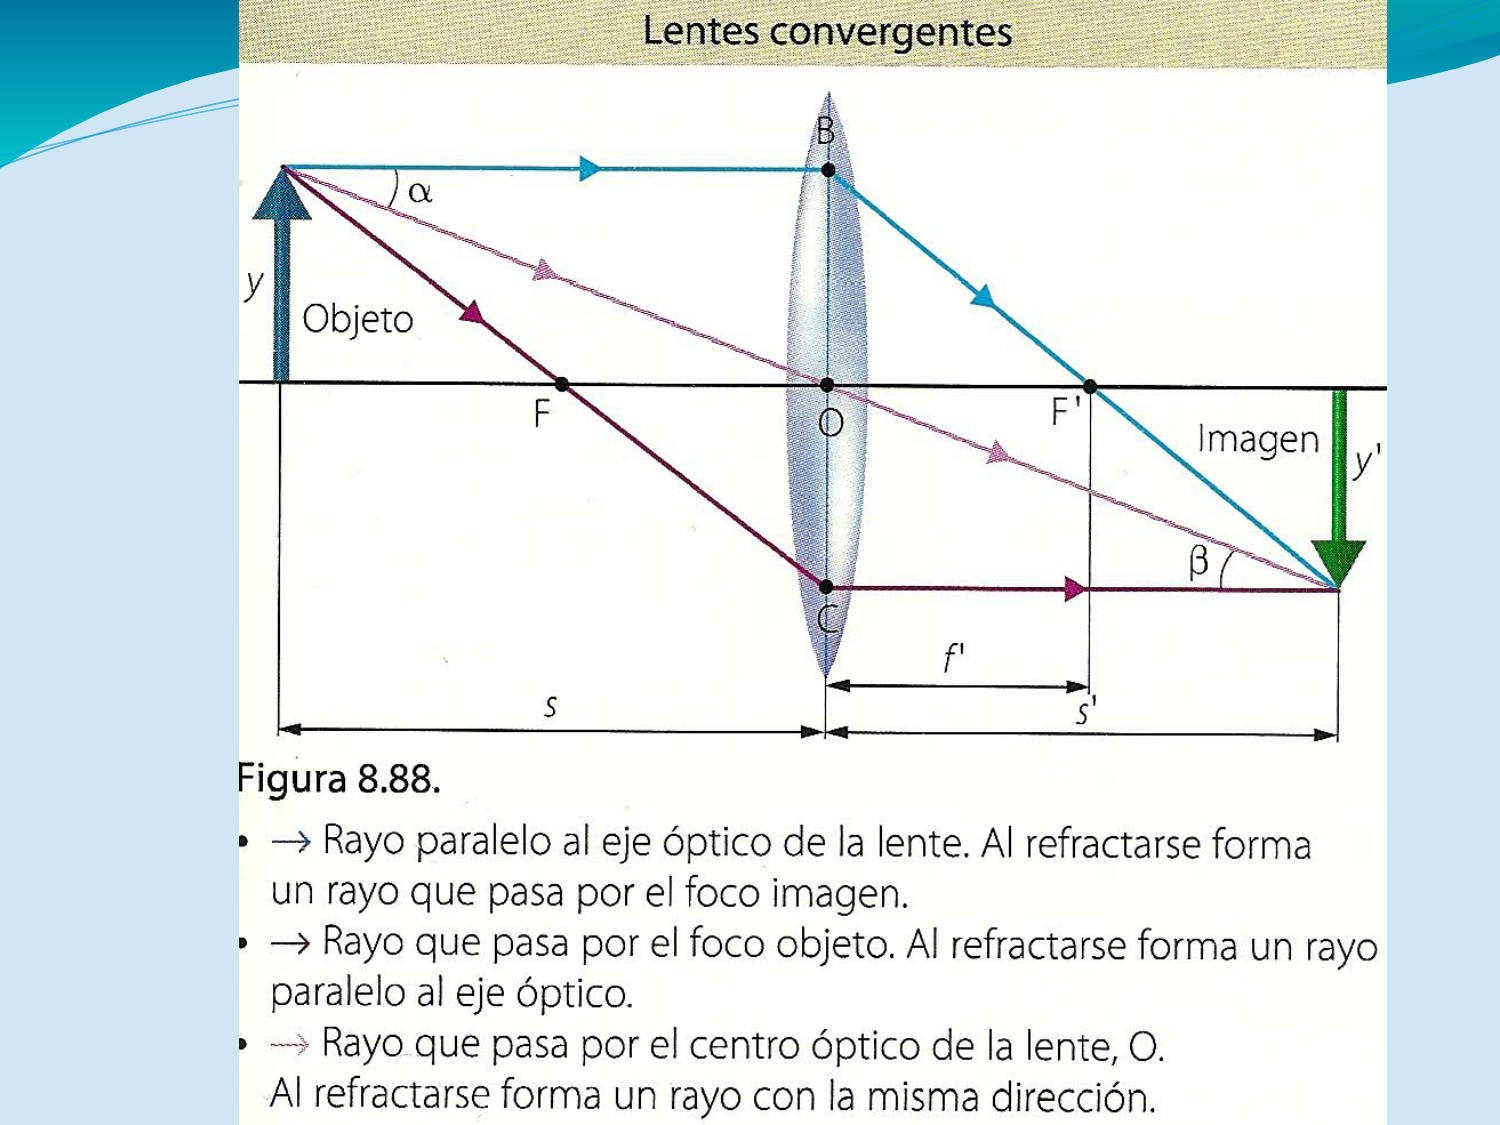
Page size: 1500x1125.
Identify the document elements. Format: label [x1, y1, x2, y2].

picture [239, 0, 1387, 1125]
